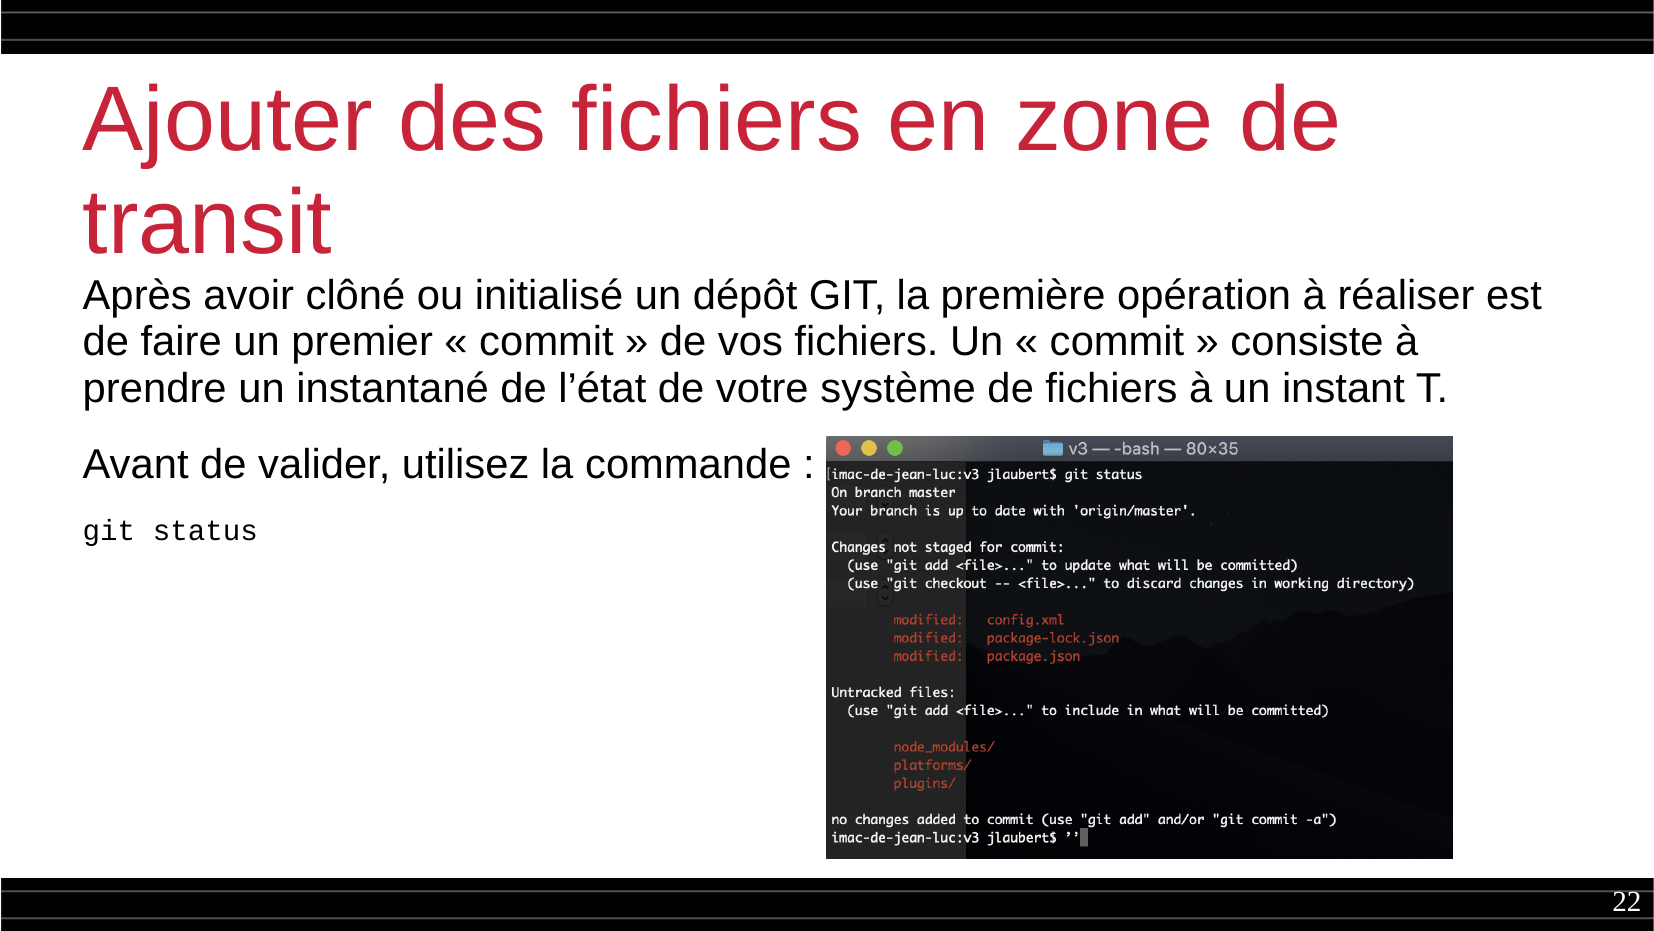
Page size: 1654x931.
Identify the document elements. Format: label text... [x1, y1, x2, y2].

picture [1, 878, 1654, 931]
list Après avoir clôné ou initialisé un dépôt GIT, la première opération à réaliser est de faire un premier « commit » de vos fichiers. Un « commit » consiste à prendre un instantané de l’état de votre système de fichiers à un instant T. Avant de valider, utilisez la commande : git status [82, 271, 1571, 851]
picture [826, 436, 1453, 859]
title Ajouter des fichiers en zone de transit [82, 67, 1571, 271]
picture [1, 0, 1654, 54]
